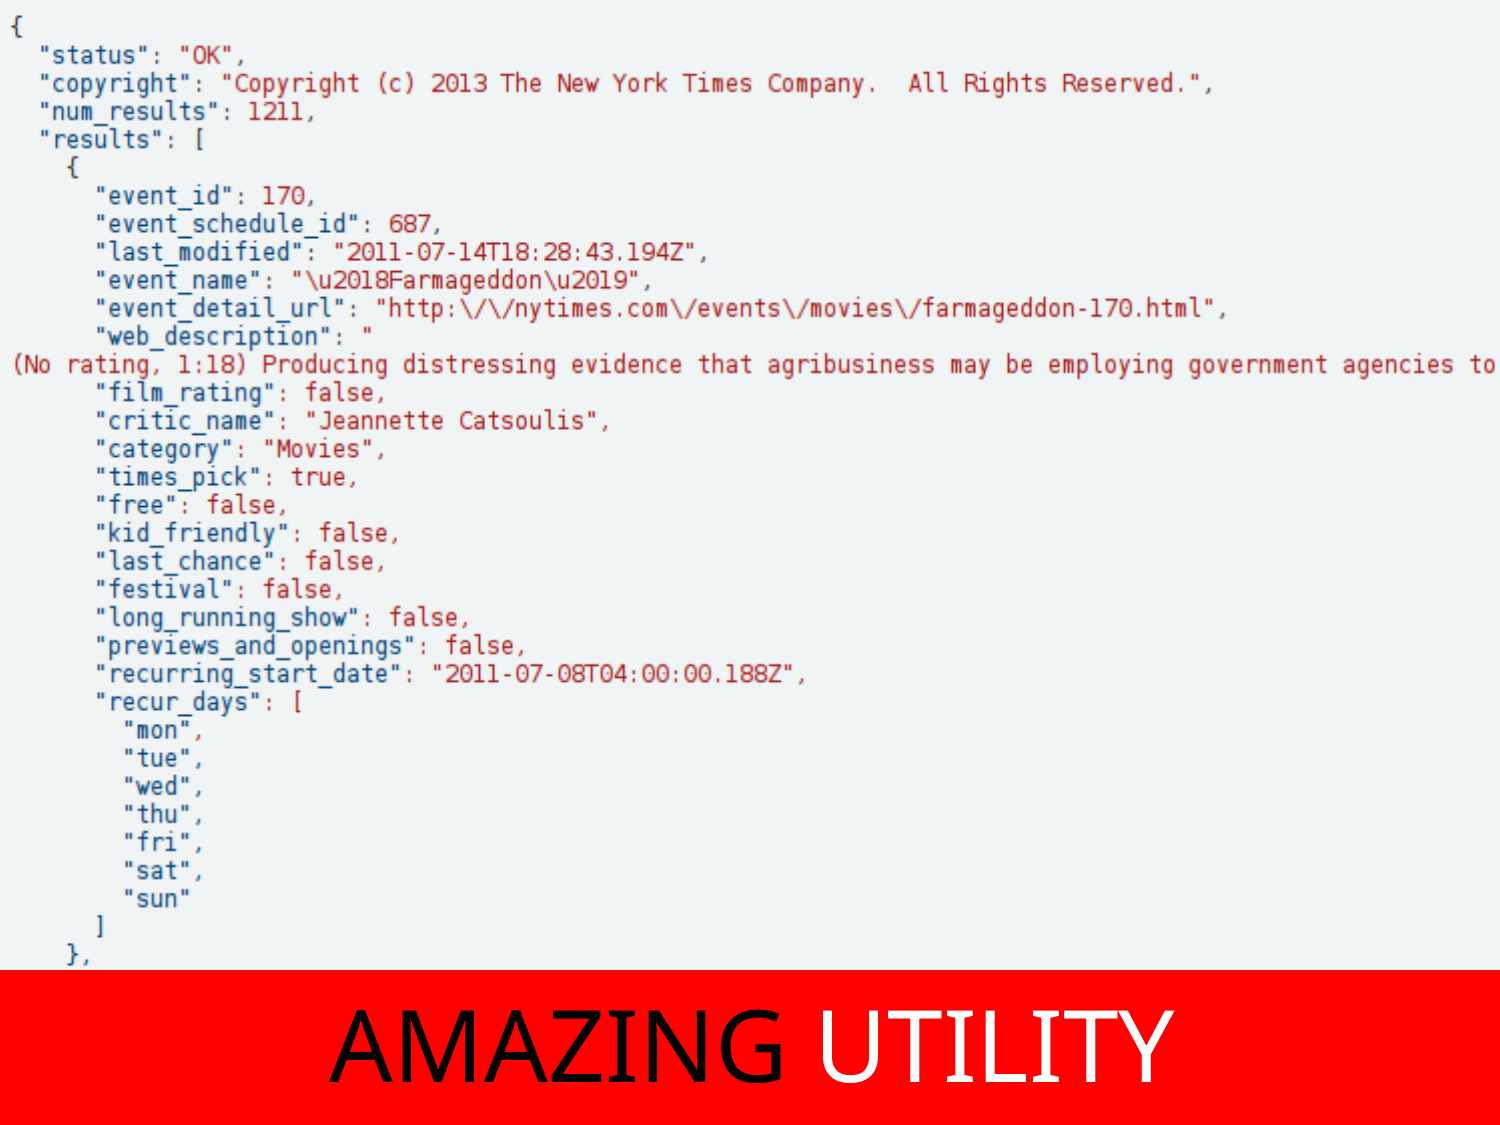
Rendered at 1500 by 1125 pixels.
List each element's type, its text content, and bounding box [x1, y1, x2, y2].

picture [0, 0, 1500, 970]
list AMAZING UTILITY [28, 974, 1478, 1111]
